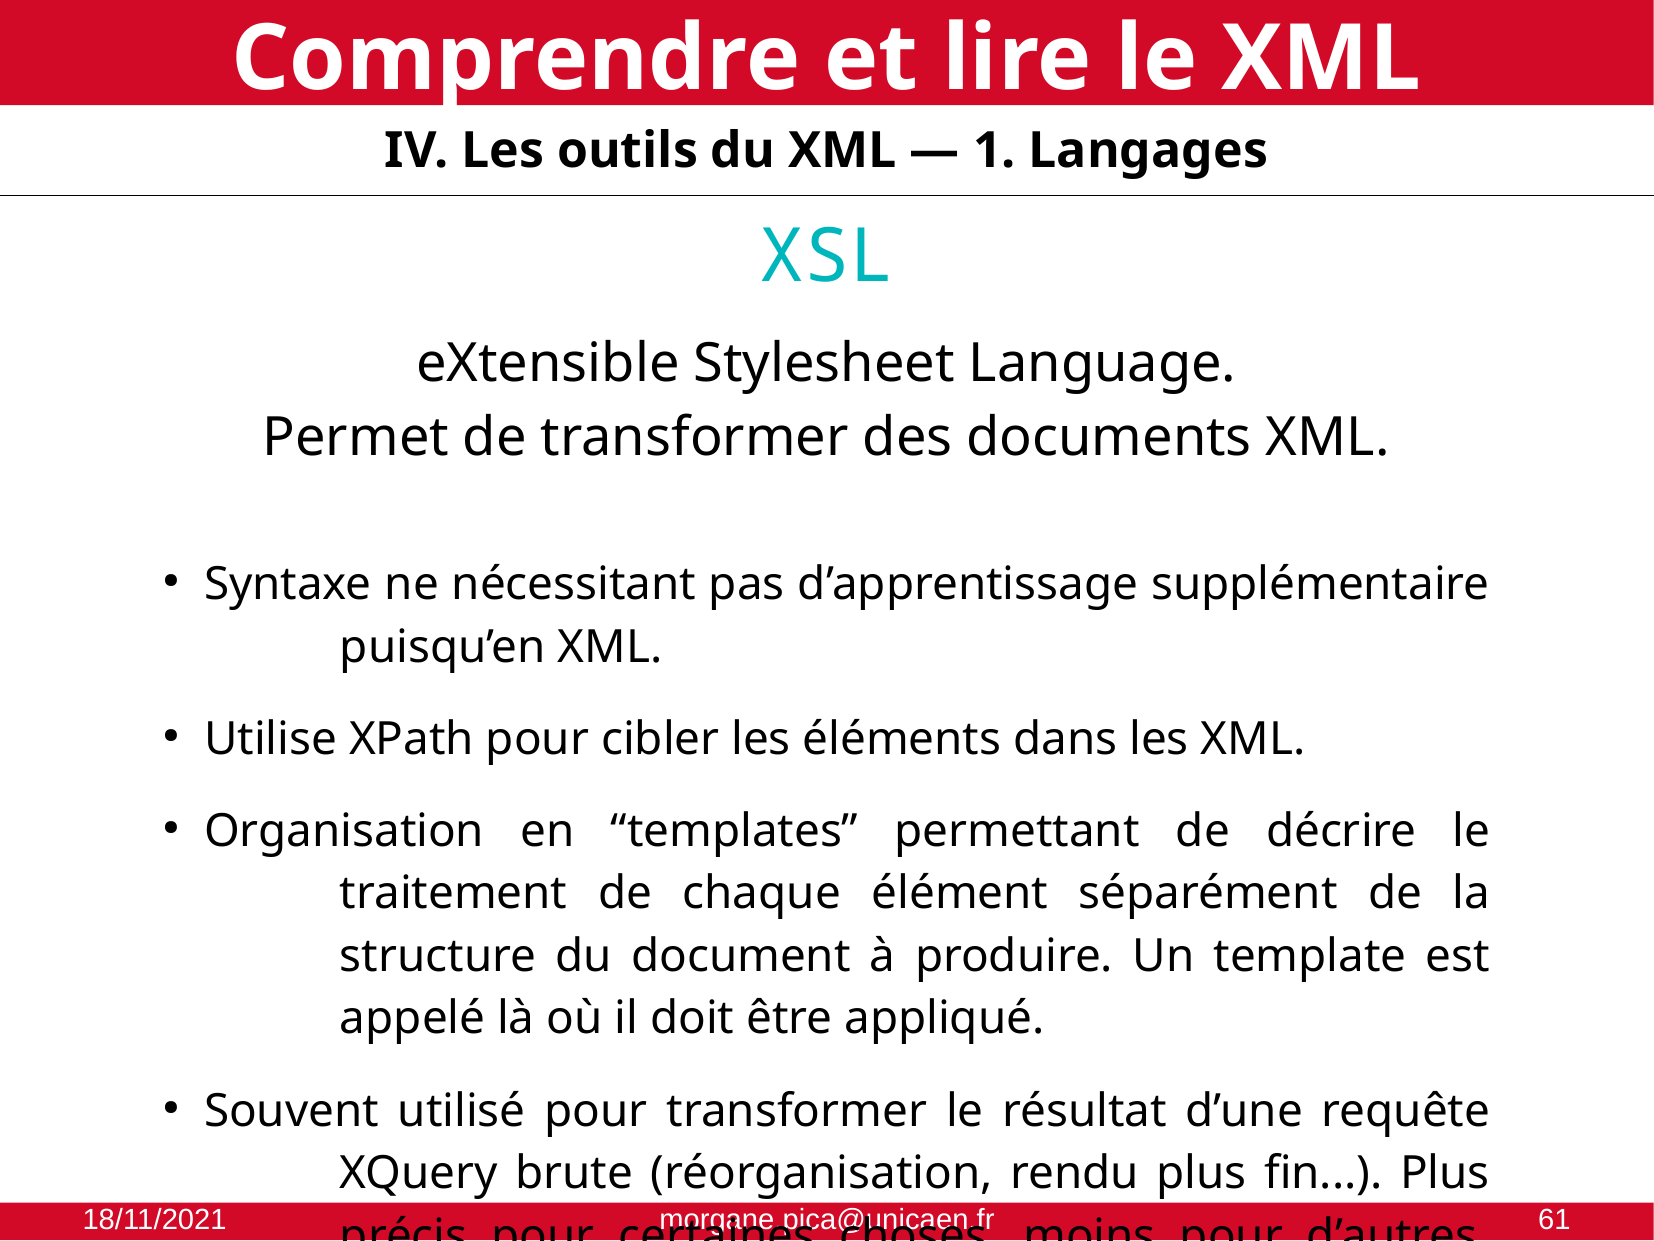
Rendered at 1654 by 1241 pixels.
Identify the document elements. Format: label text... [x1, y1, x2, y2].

title Comprendre et lire le XML [0, 0, 1654, 106]
title IV. Les outils du XML — 1. Langages [0, 106, 1654, 191]
text_box XSL [161, 196, 1493, 284]
text_box eXtensible Stylesheet Language. Permet de transformer des documents XML. Syntaxe ne nécessitant pas d’apprentissage supplémentaire puisqu’en XML. Utilise XPath pour cibler les éléments dans les XML. Organisation en “templates” permettant de décrire le traitement de chaque élément séparément de la structure du document à produire. Un template est appelé là où il doit être appliqué. Souvent utilisé pour transformer le résultat d’une requête XQuery brute (réorganisation, rendu plus fin...). Plus précis pour certaines choses, moins pour d’autres. Les deux sont complémentaires. [148, 315, 1506, 1173]
